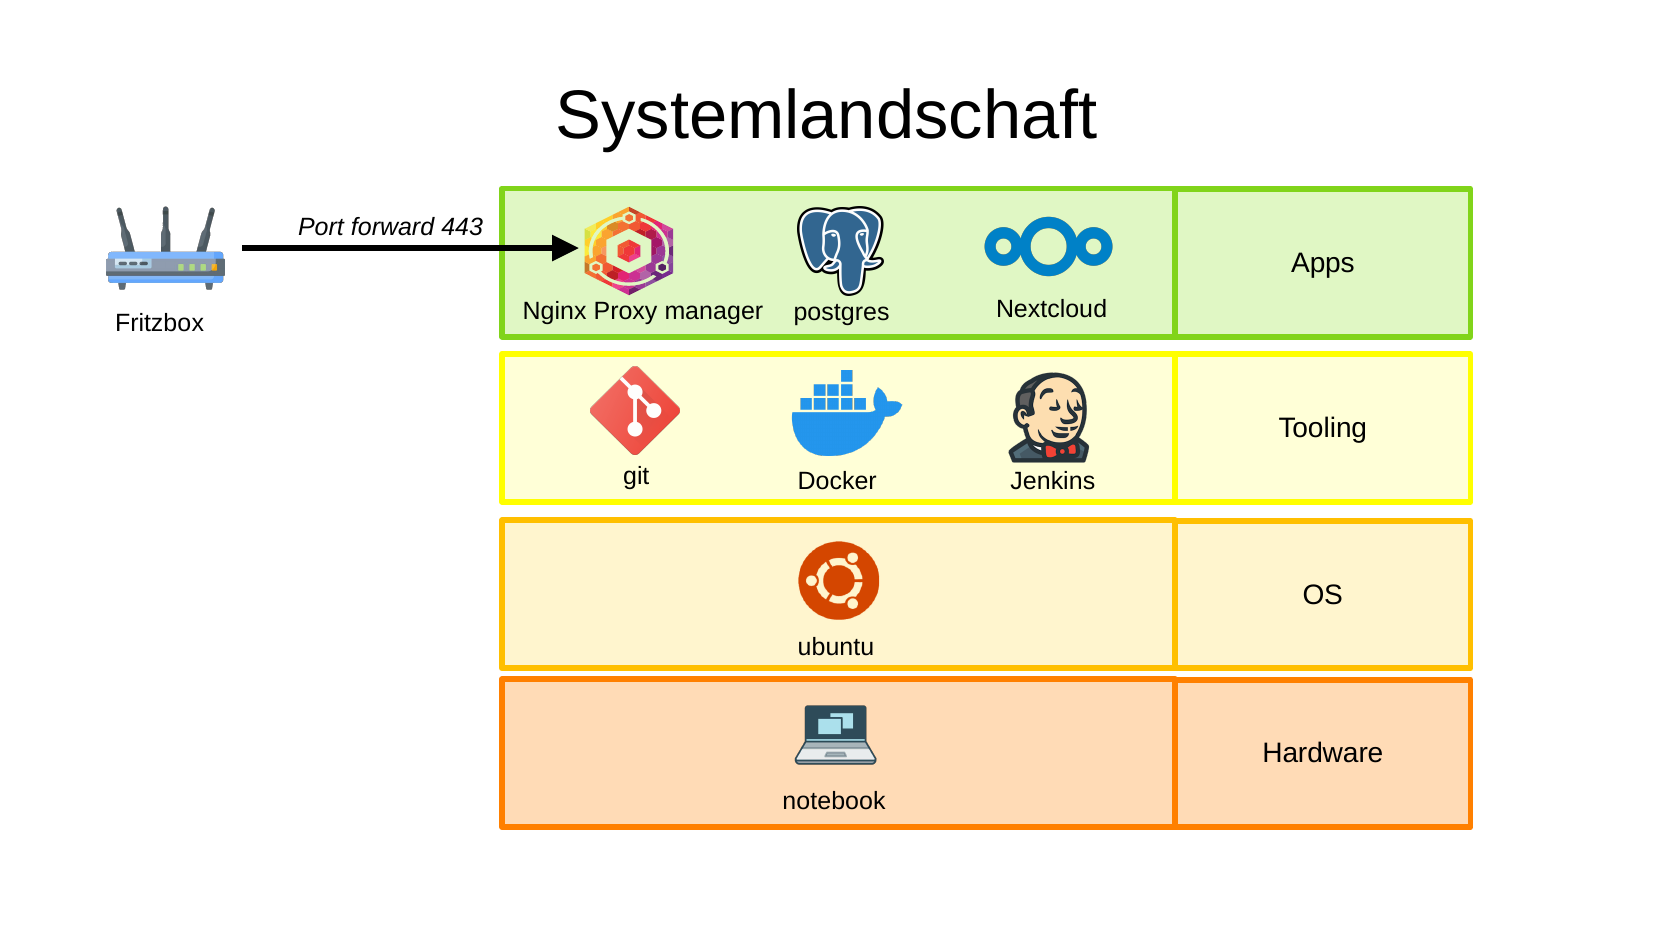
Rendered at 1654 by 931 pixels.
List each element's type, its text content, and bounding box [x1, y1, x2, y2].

text_box Fritzbox [100, 301, 219, 344]
text_box postgres [778, 290, 905, 334]
picture [1006, 368, 1091, 459]
text_box Jenkins [995, 459, 1110, 503]
picture [798, 541, 880, 621]
text_box [501, 520, 1176, 669]
text_box [501, 193, 1175, 337]
picture [106, 188, 225, 308]
text_box Apps [1175, 193, 1471, 337]
picture [791, 370, 910, 456]
text_box Hardware [1176, 679, 1471, 828]
text_box OS [1176, 520, 1471, 669]
text_box ubuntu [782, 625, 890, 669]
text_box [501, 679, 1176, 828]
picture [791, 690, 880, 779]
text_box Port forward 443 [283, 205, 520, 249]
text_box notebook [767, 779, 901, 823]
text_box git [608, 454, 665, 502]
text_box [501, 353, 1176, 502]
text_box Nginx Proxy manager [507, 289, 778, 333]
picture [974, 206, 1123, 283]
picture [584, 206, 674, 289]
picture [590, 366, 680, 455]
text_box Docker [782, 459, 892, 503]
text_box Tooling [1176, 354, 1471, 502]
title Systemlandschaft [82, 37, 1571, 193]
text_box Nextcloud [981, 287, 1123, 331]
picture [797, 206, 884, 290]
